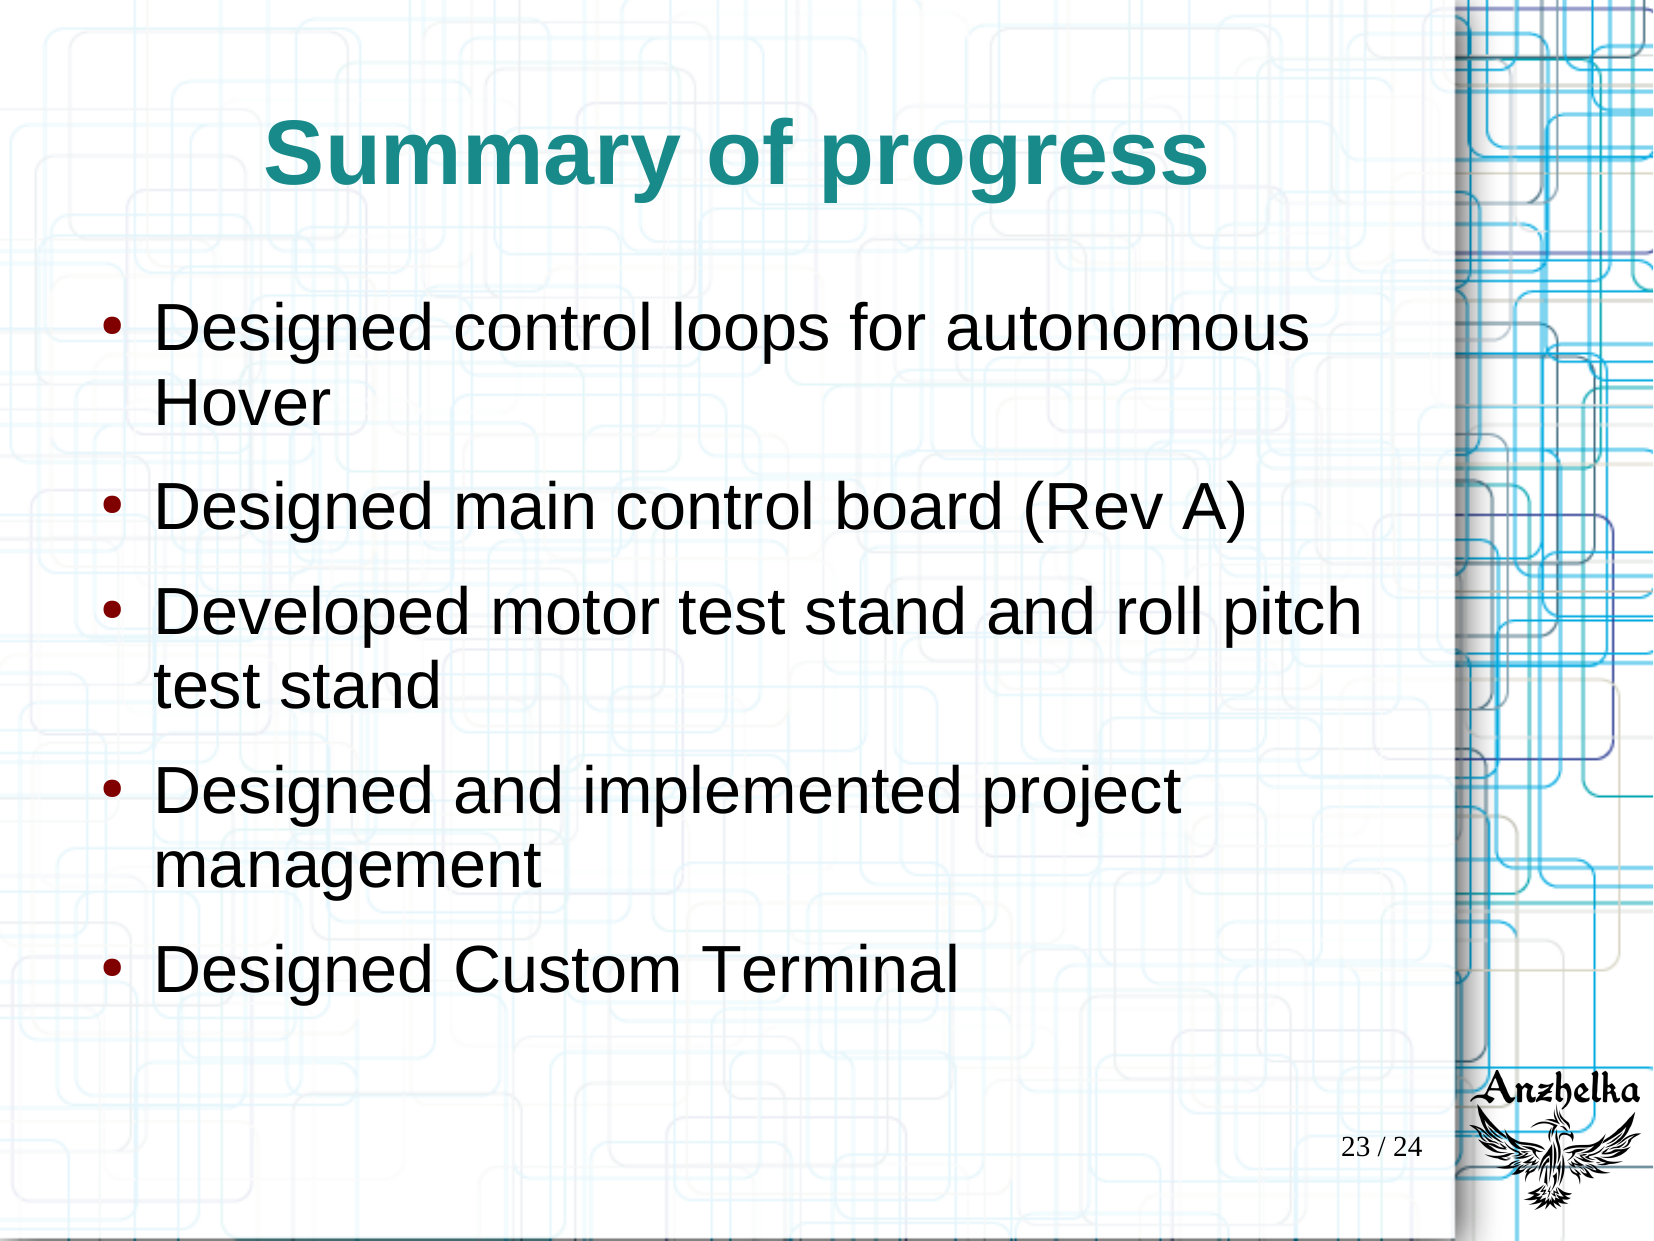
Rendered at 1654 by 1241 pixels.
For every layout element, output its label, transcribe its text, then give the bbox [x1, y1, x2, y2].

title Summary of progress [58, 49, 1417, 257]
picture [0, 0, 1654, 1241]
list Designed control loops for autonomous Hover Designed main control board (Rev A) Developed motor test stand and roll pitch test stand Designed and implemented project management Designed Custom Terminal [82, 290, 1417, 1010]
